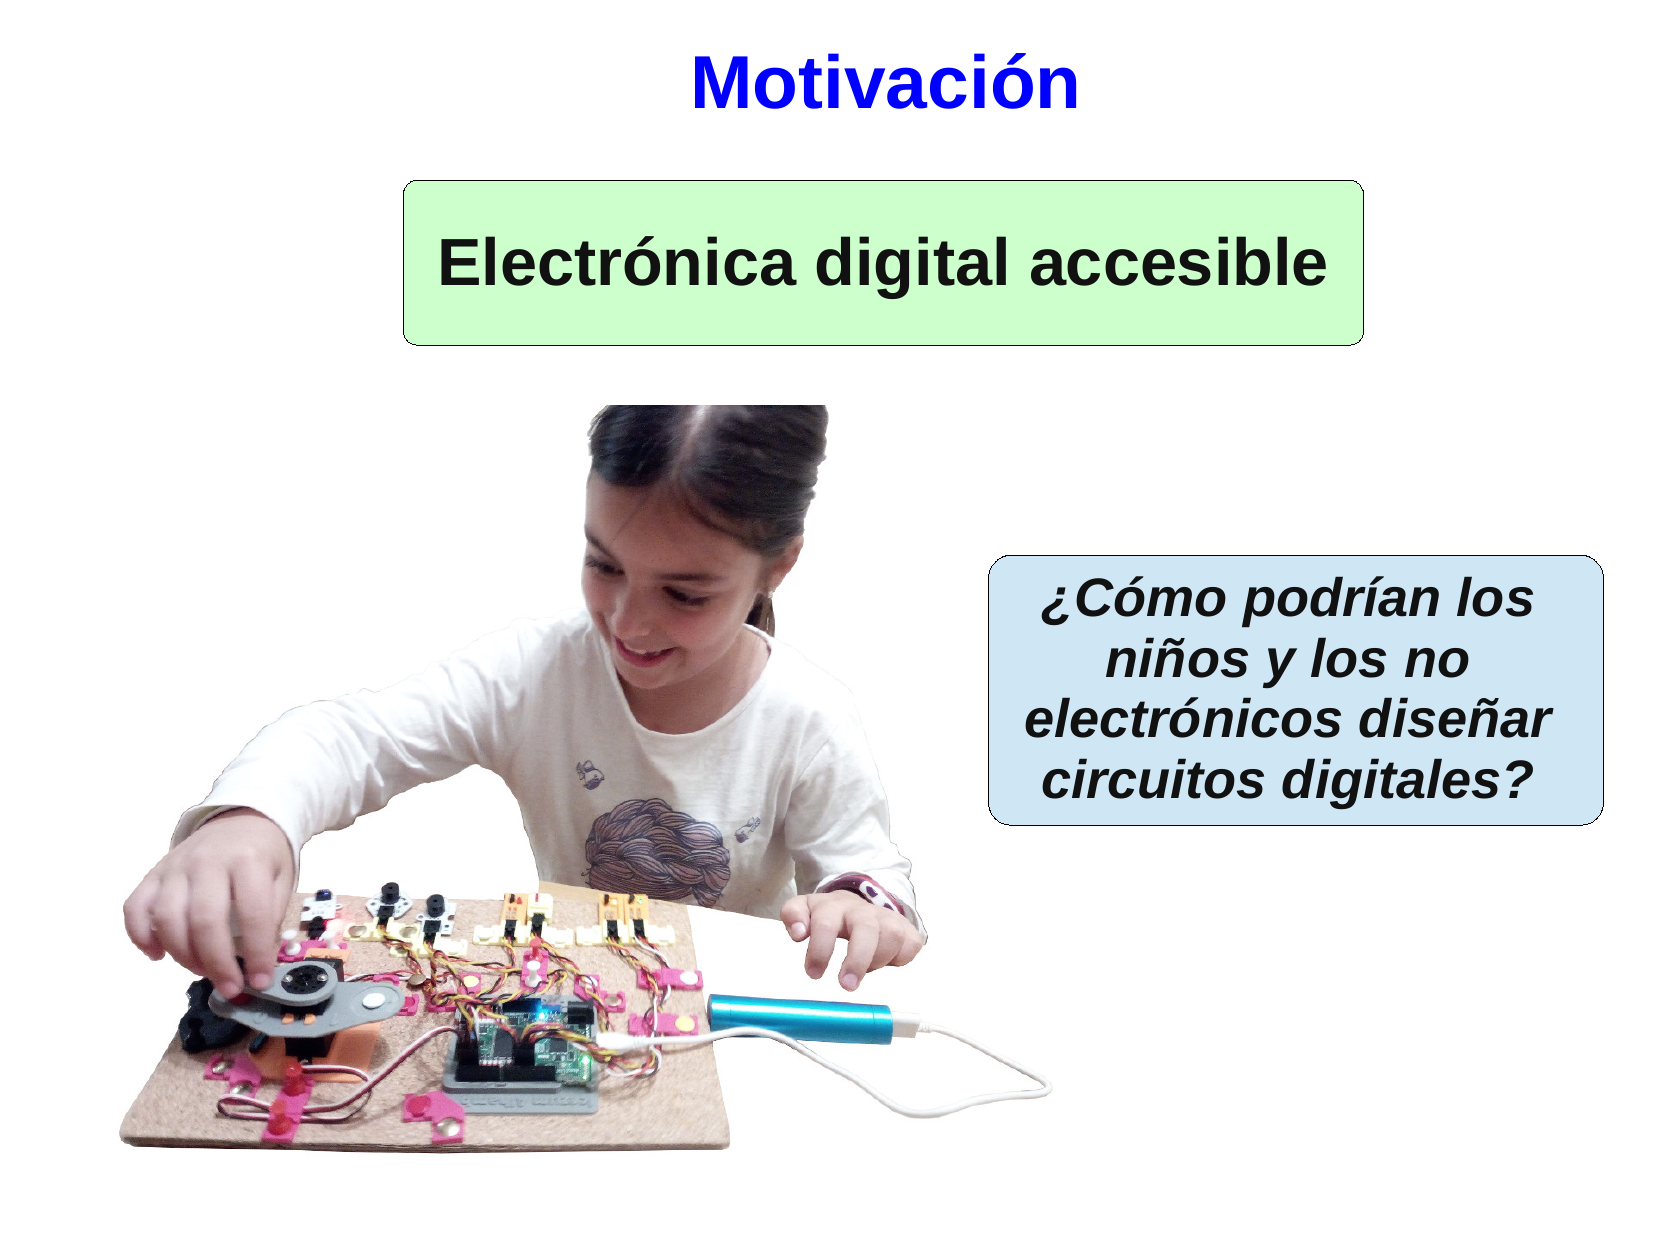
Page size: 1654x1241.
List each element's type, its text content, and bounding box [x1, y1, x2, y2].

text_box Motivación [138, 30, 1634, 136]
picture [75, 405, 1109, 1181]
text_box [403, 316, 1364, 346]
text_box Electrónica digital accesible [298, 210, 1469, 316]
text_box [403, 180, 1364, 210]
text_box ¿Cómo podrían los niños y los no electrónicos diseñar circuitos digitales? [973, 567, 1604, 811]
text_box [990, 811, 1602, 826]
text_box [991, 555, 1601, 567]
